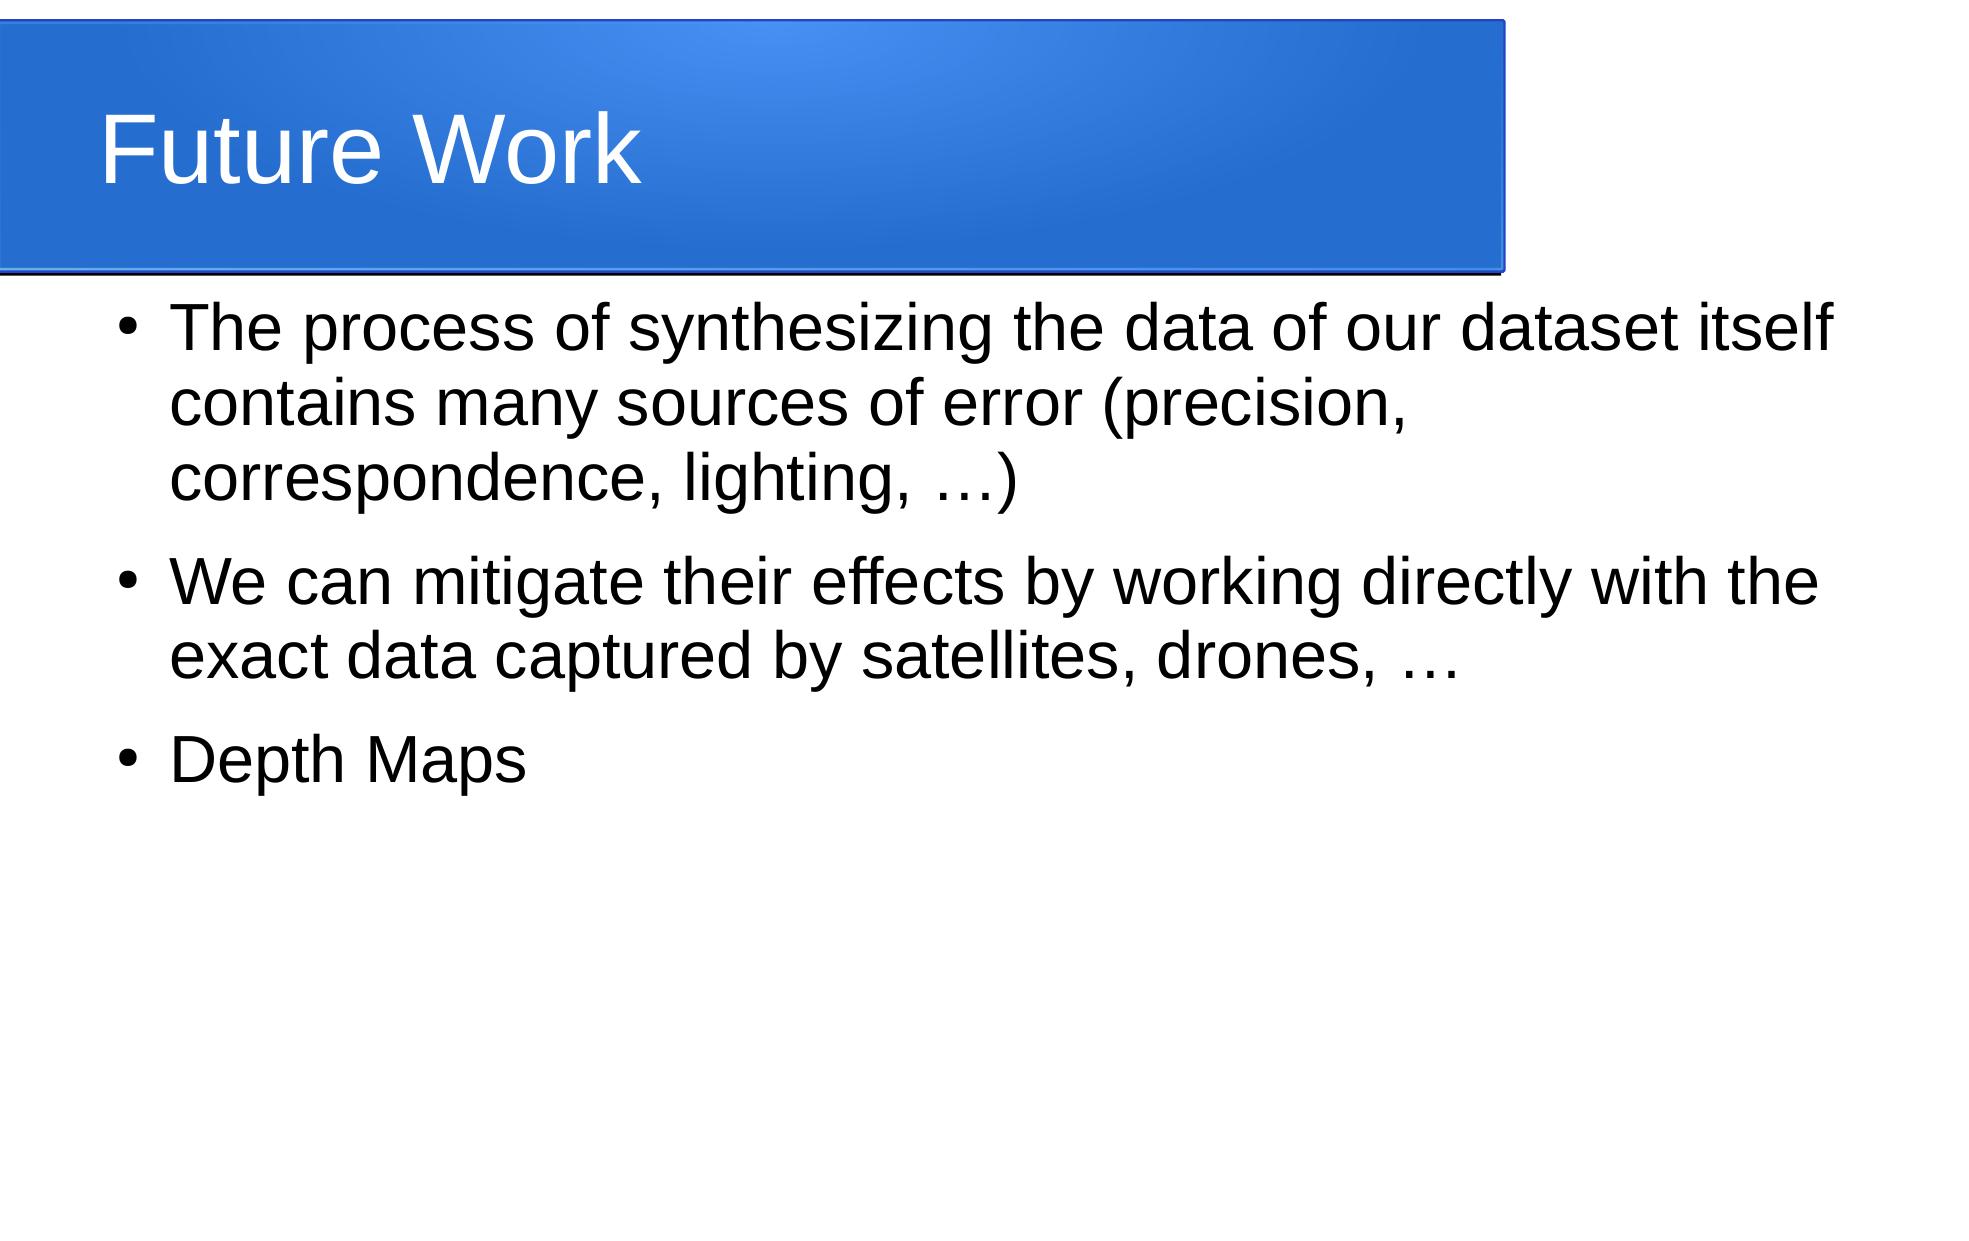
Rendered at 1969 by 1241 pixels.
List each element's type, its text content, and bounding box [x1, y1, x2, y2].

title Future Work [98, 47, 1470, 252]
list The process of synthesizing the data of our dataset itself contains many sources of error (precision, correspondence, lighting, …) We can mitigate their effects by working directly with the exact data captured by satellites, drones, … Depth Maps [98, 290, 1870, 1010]
